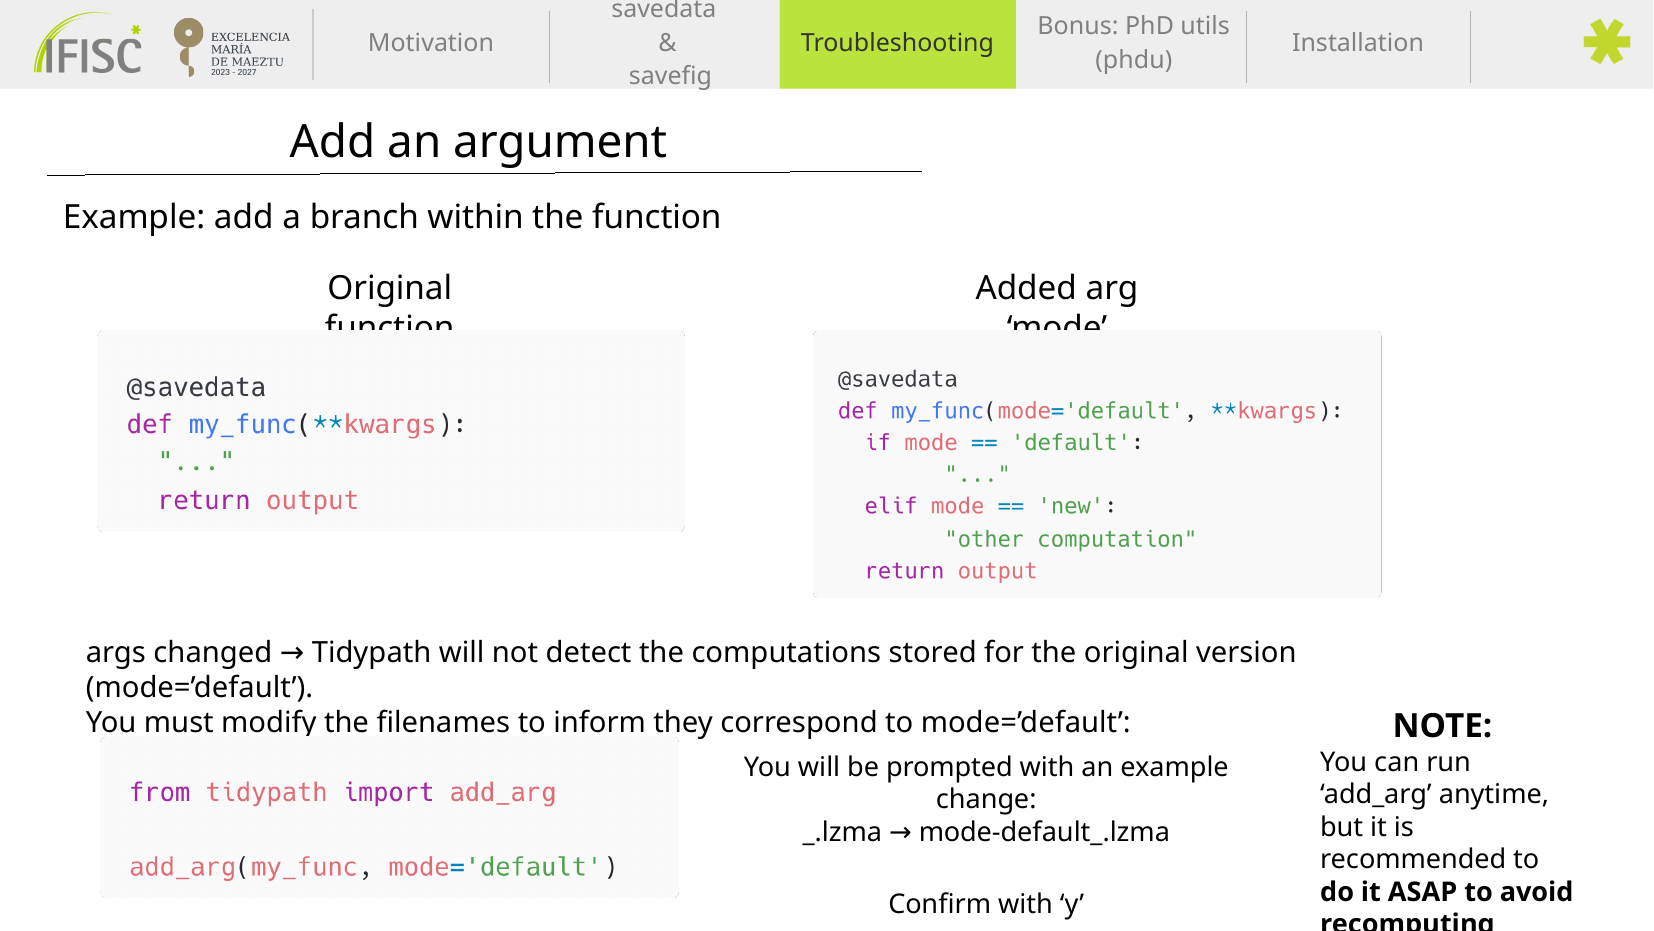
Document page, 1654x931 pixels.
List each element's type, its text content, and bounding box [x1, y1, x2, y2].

text_box Original function [248, 258, 532, 319]
picture [1582, 17, 1631, 65]
text_box savedata & savefig [555, 0, 780, 92]
text_box Added arg ‘mode’ [915, 258, 1199, 319]
text_box Installation [1246, 0, 1471, 83]
text_box NOTE: You can run ‘add_arg’ anytime, but it is recommended to do it ASAP to avoid recomputing results [1305, 696, 1589, 915]
text_box args changed → Tidypath will not detect the computations stored for the original version (mode=’default’). You must modify the filenames to inform they correspond to mode=’default’: [70, 625, 1418, 721]
text_box Motivation [318, 0, 544, 83]
picture [29, 9, 148, 76]
picture [100, 736, 680, 898]
text_box Example: add a branch within the function [41, 188, 745, 249]
text_box Bonus: PhD utils (phdu) [1021, 0, 1246, 83]
text_box You will be prompted with an example change: _.lzma → mode-default_.lzma Confirm with ‘y’ [708, 741, 1264, 898]
picture [96, 330, 686, 532]
picture [174, 18, 290, 77]
text_box Add an argument [41, 104, 916, 199]
picture [812, 330, 1382, 598]
text_box Troubleshooting [779, 0, 1016, 89]
